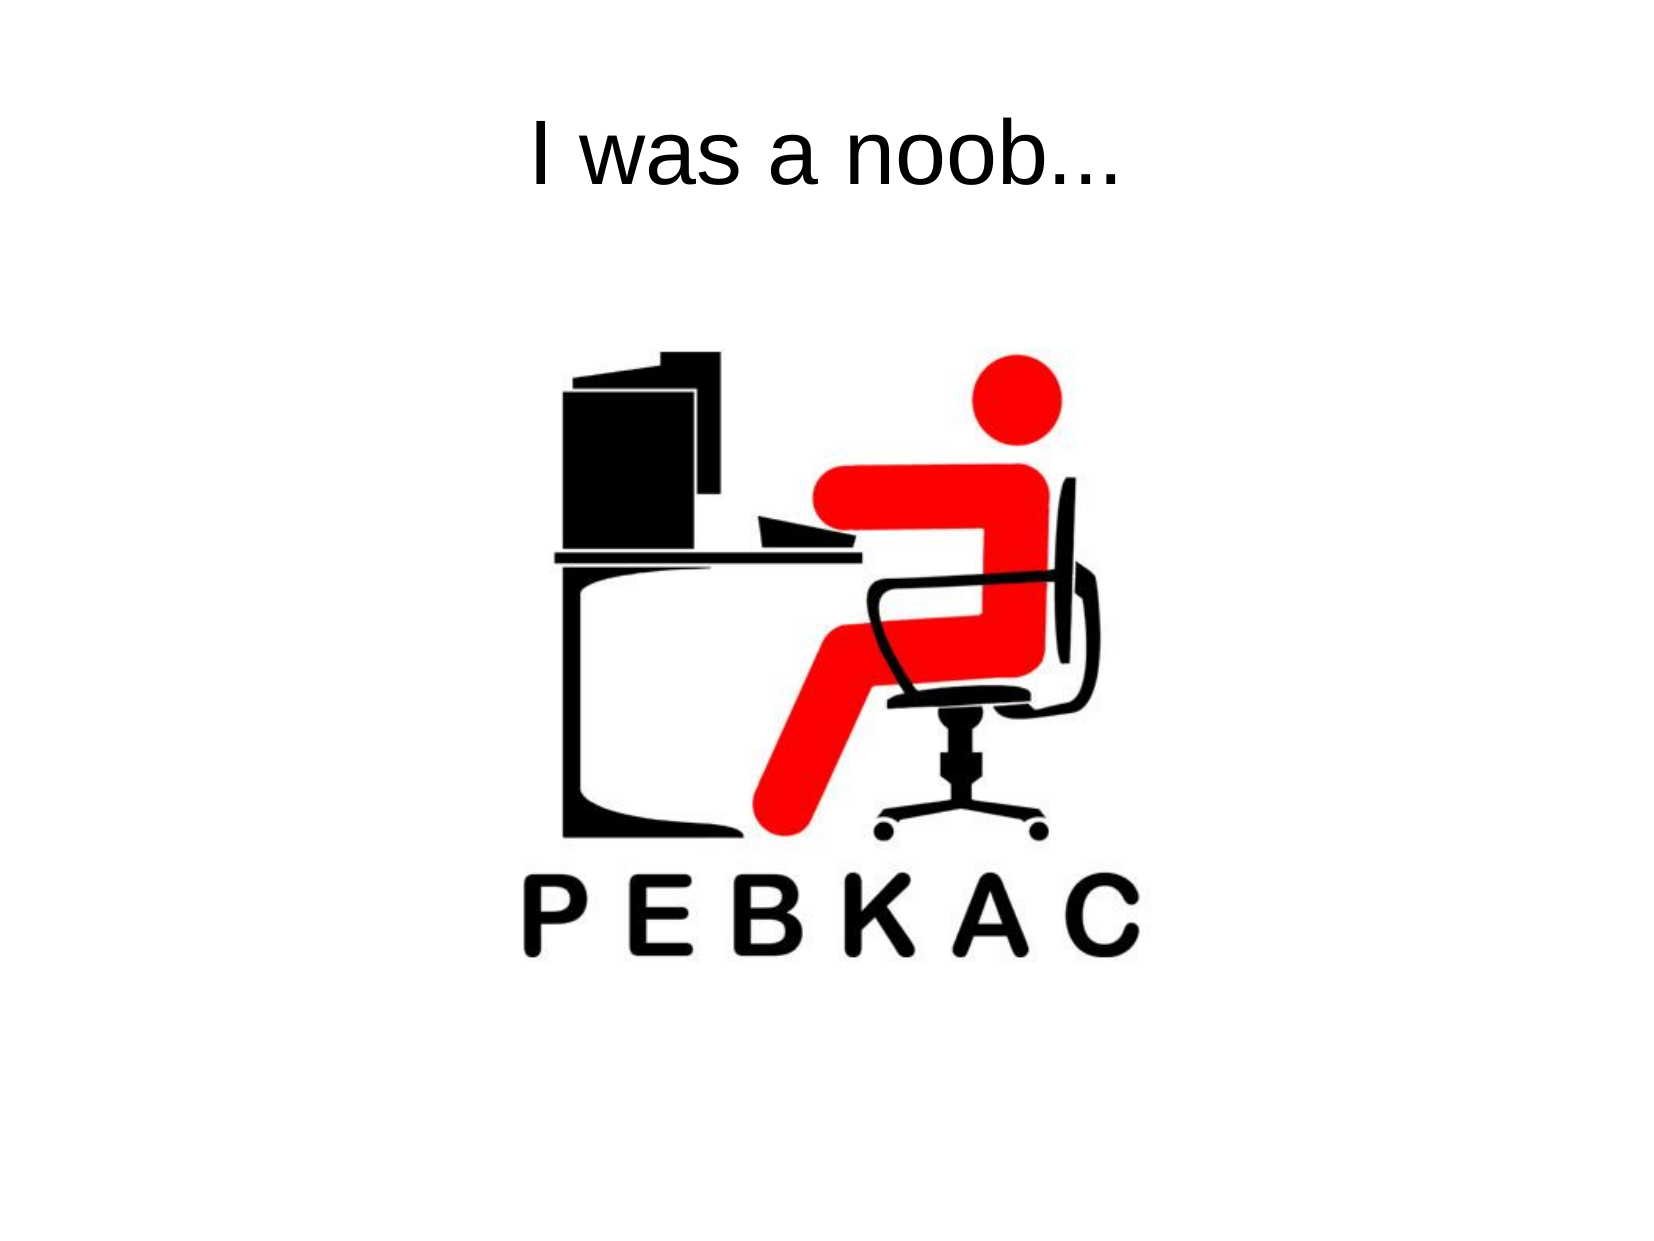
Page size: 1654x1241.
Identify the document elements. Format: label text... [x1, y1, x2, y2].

picture [499, 324, 1157, 981]
title I was a noob... [82, 49, 1571, 257]
